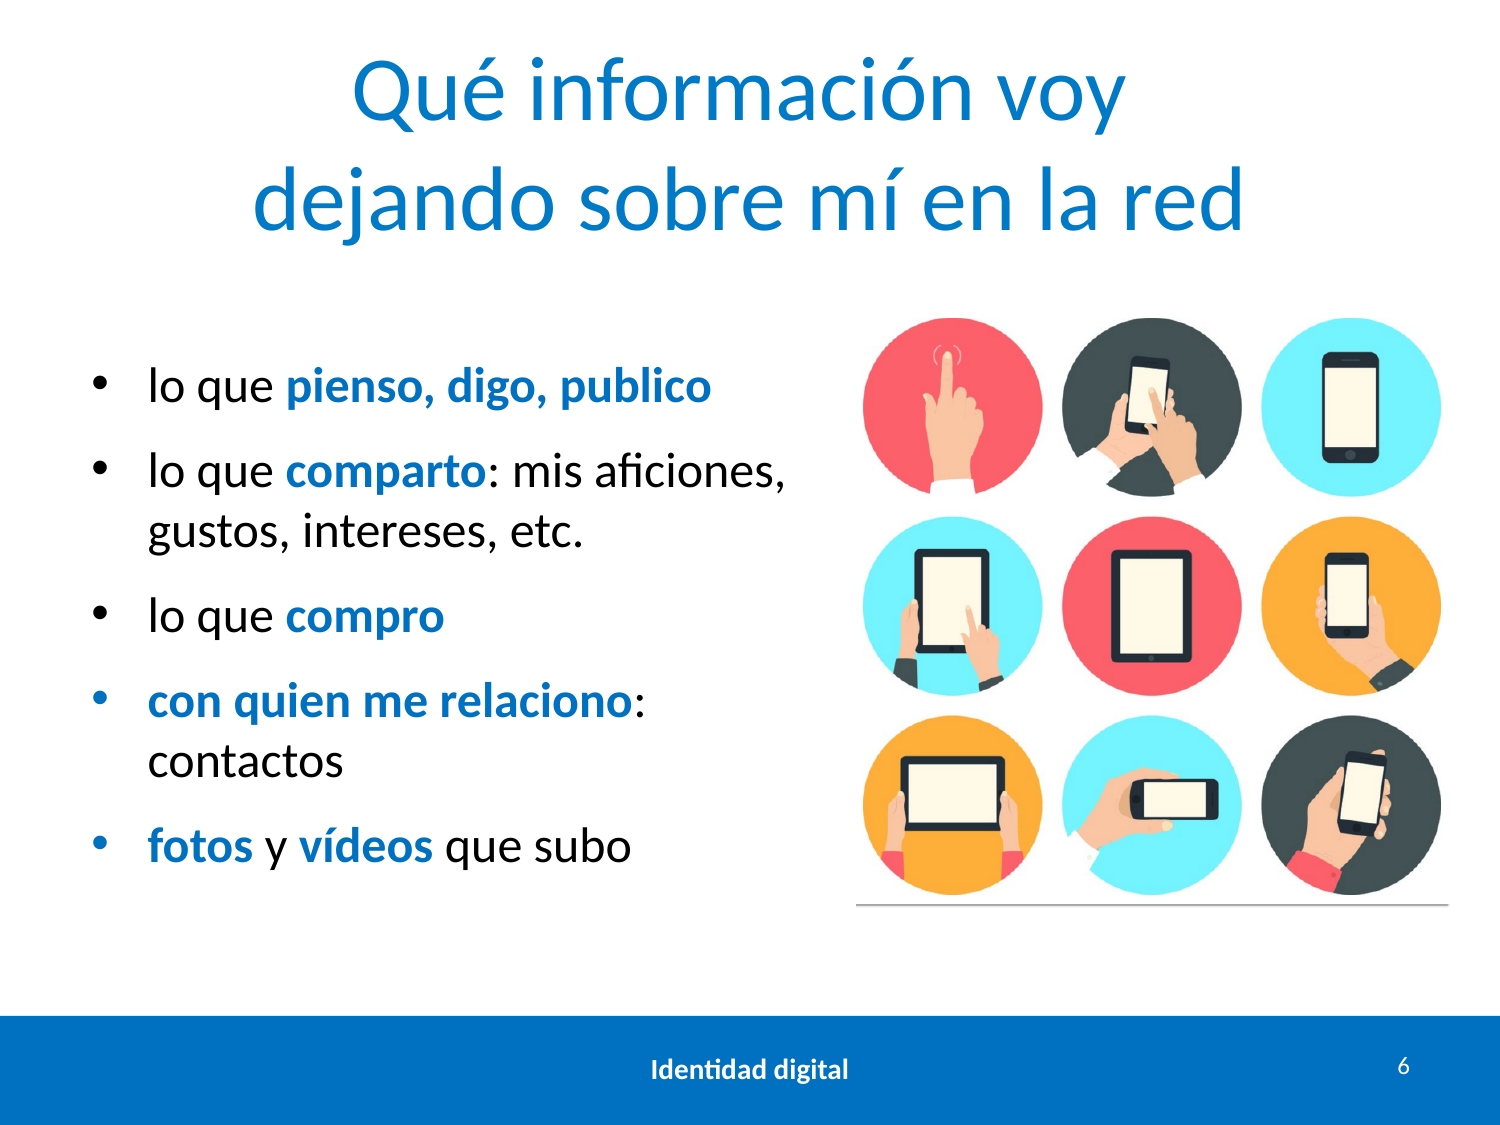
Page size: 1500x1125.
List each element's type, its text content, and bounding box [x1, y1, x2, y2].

list lo que pienso, digo, publico lo que comparto: mis aficiones, gustos, intereses, etc. lo que compro con quien me relaciono: contactos fotos y vídeos que subo [76, 345, 833, 870]
picture [856, 314, 1450, 905]
footer Identidad digital [478, 1042, 1022, 1103]
title Qué información voy dejando sobre mí en la red [75, 45, 1425, 233]
slide_number 14 [1074, 1042, 1425, 1103]
